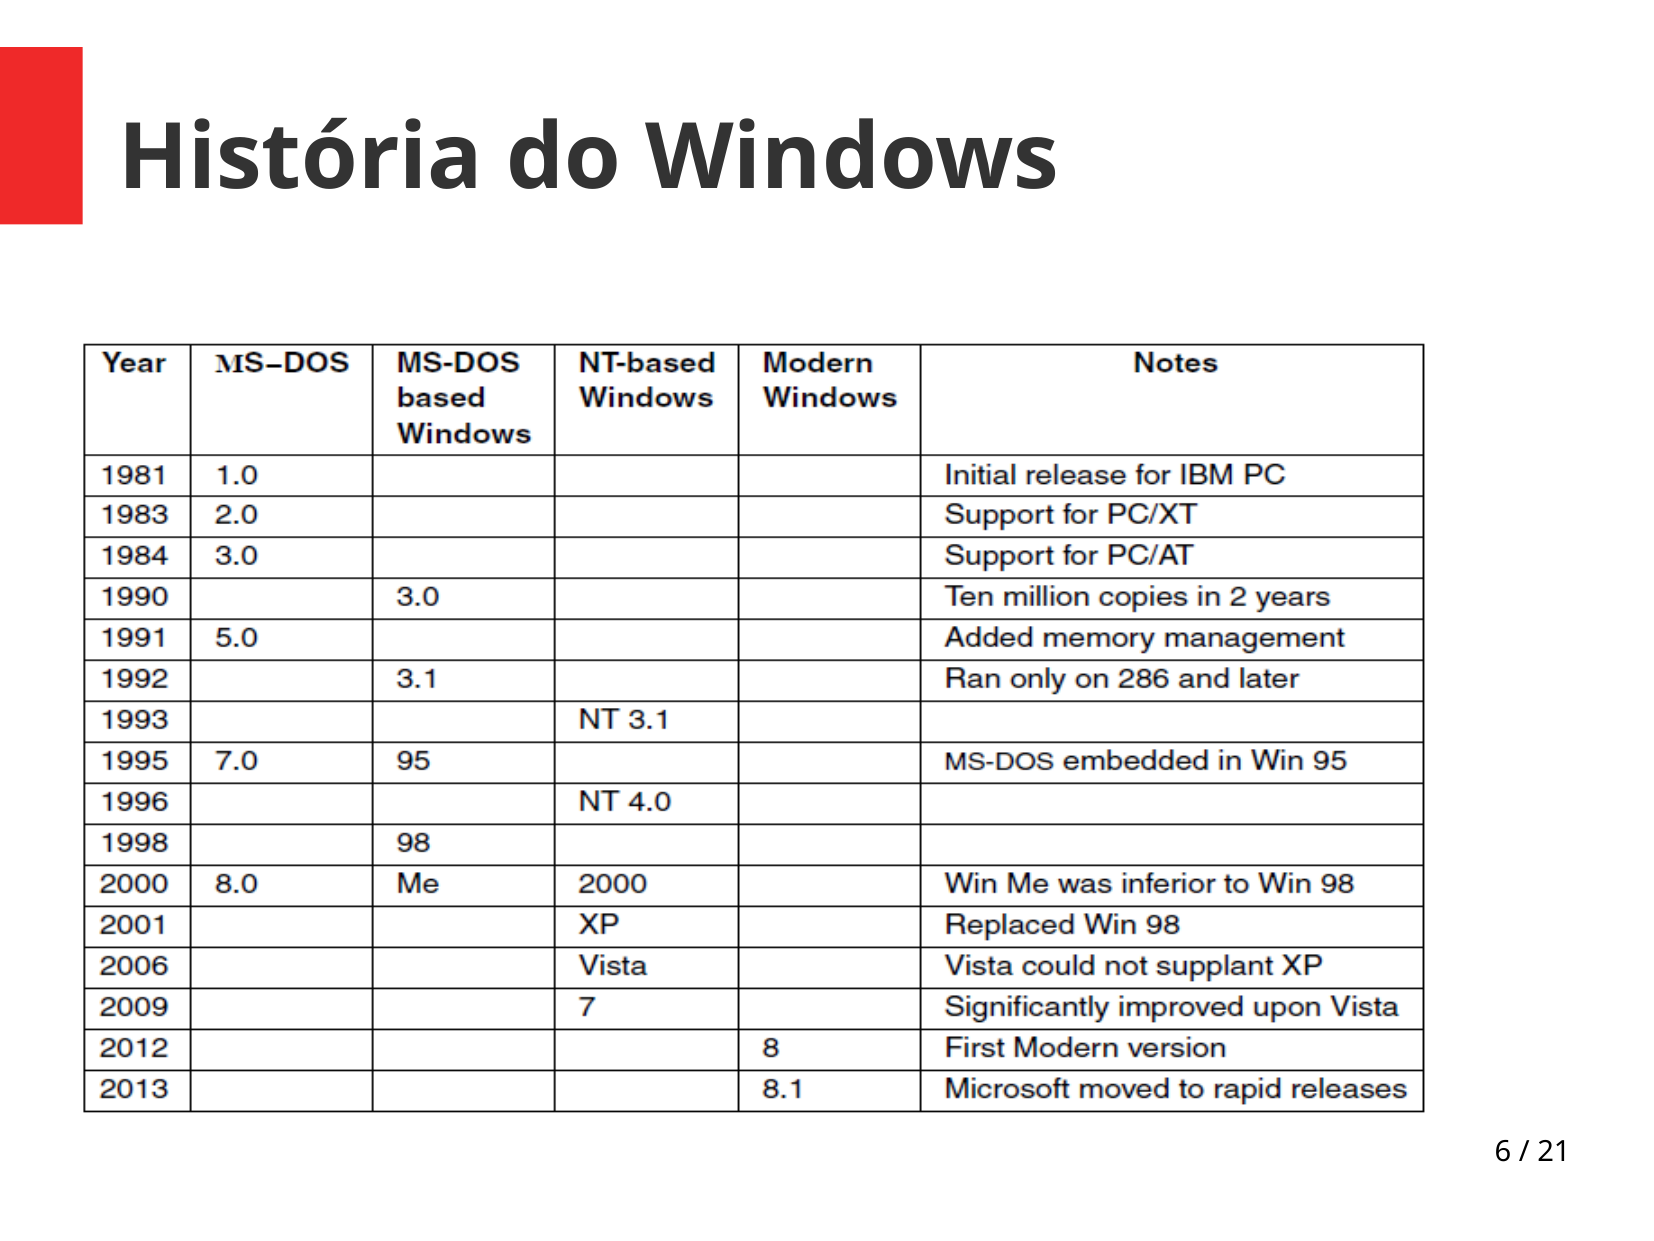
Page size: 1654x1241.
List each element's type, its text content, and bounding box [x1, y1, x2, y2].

picture [82, 341, 1441, 1123]
title História do Windows [118, 49, 1571, 257]
